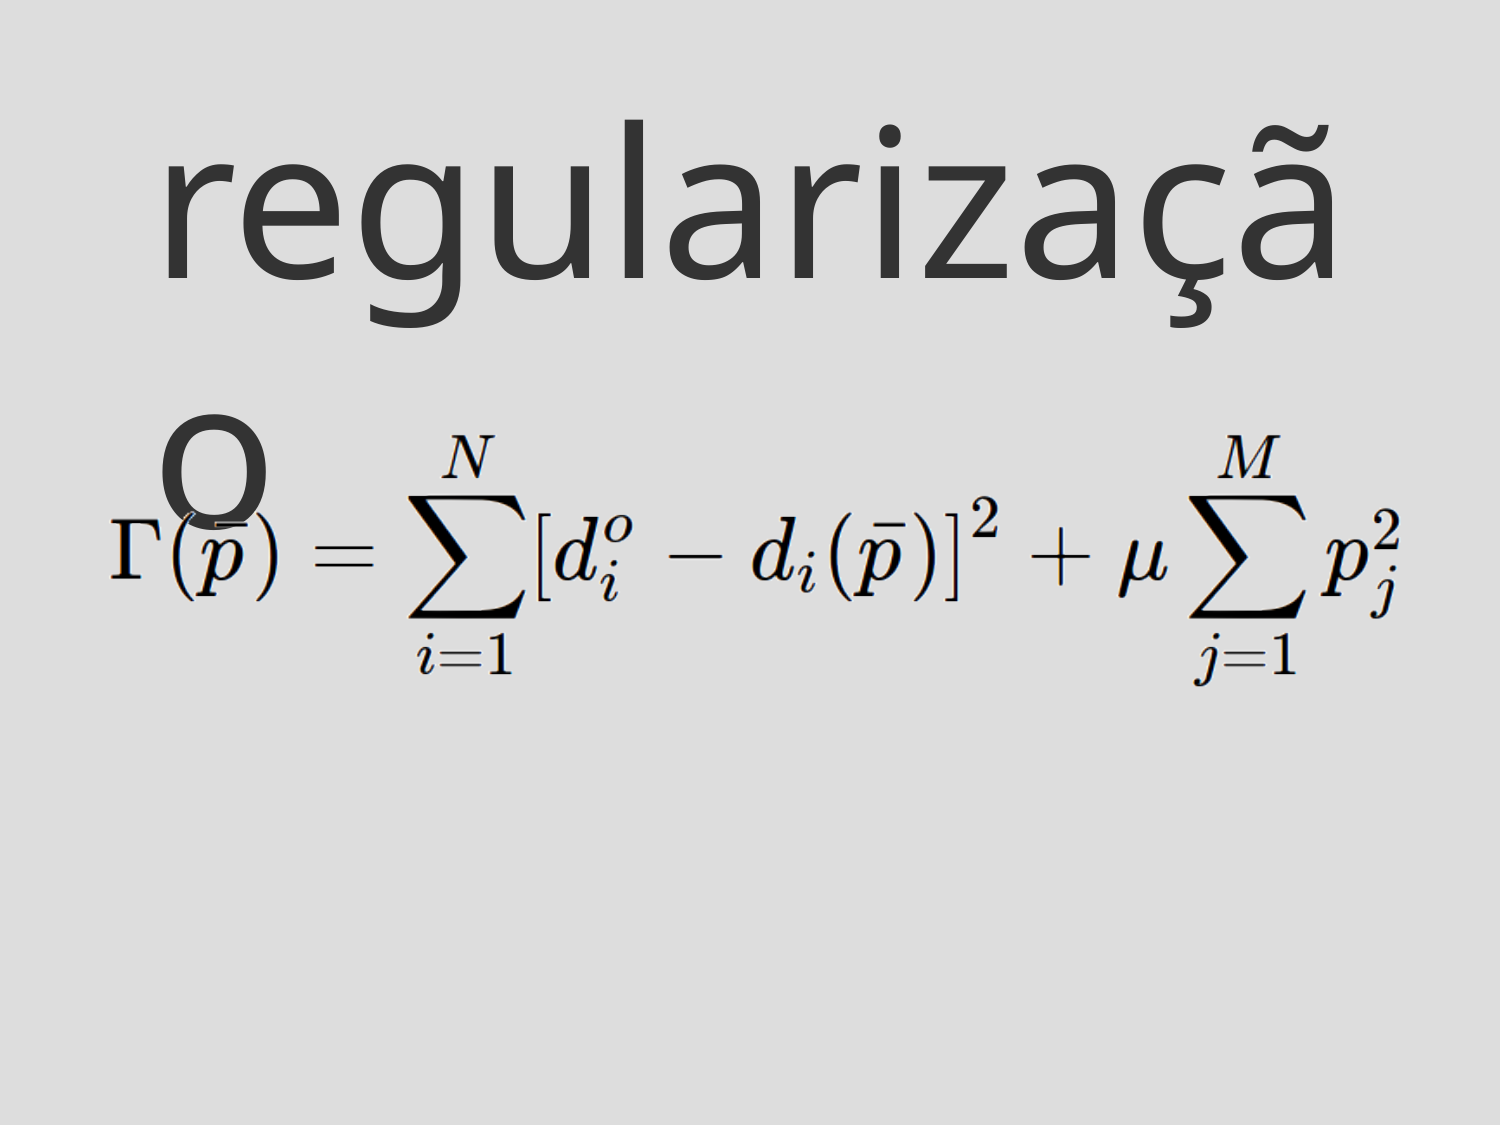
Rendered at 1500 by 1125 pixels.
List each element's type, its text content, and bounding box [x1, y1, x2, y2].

picture [75, 411, 1425, 713]
title regularização [75, 57, 1425, 384]
